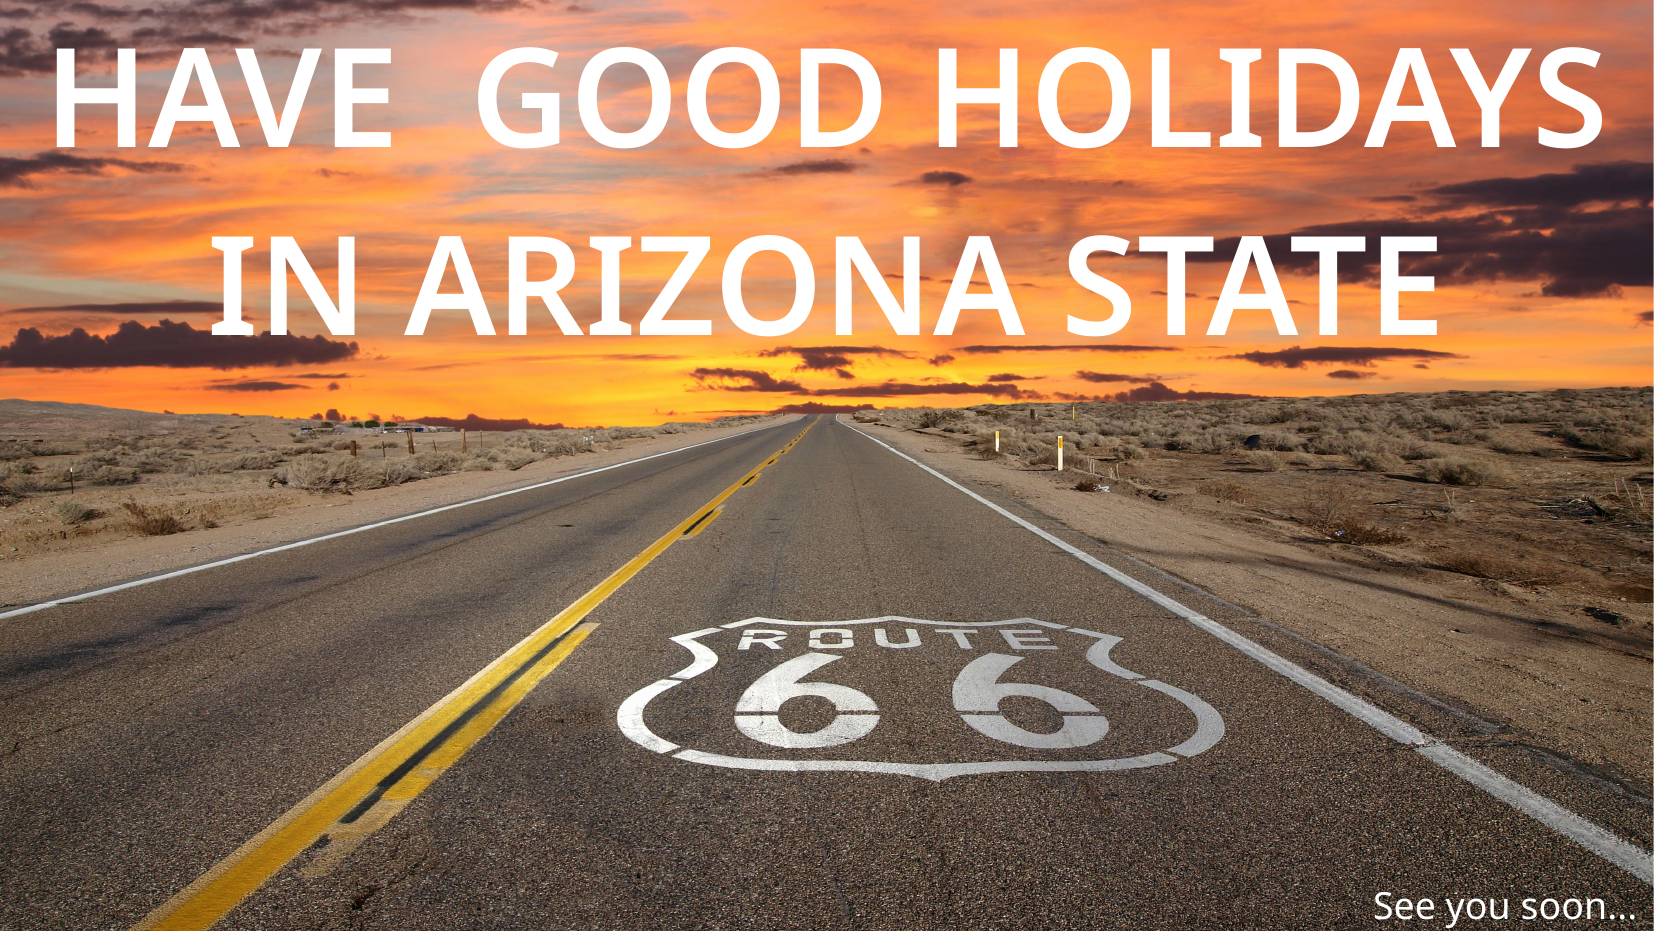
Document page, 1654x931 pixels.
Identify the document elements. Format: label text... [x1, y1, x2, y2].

picture [0, 384, 1654, 931]
text_box See you soon... [1358, 871, 1654, 931]
list HAVE GOOD HOLIDAYS IN ARIZONA STATE [0, 0, 1654, 384]
